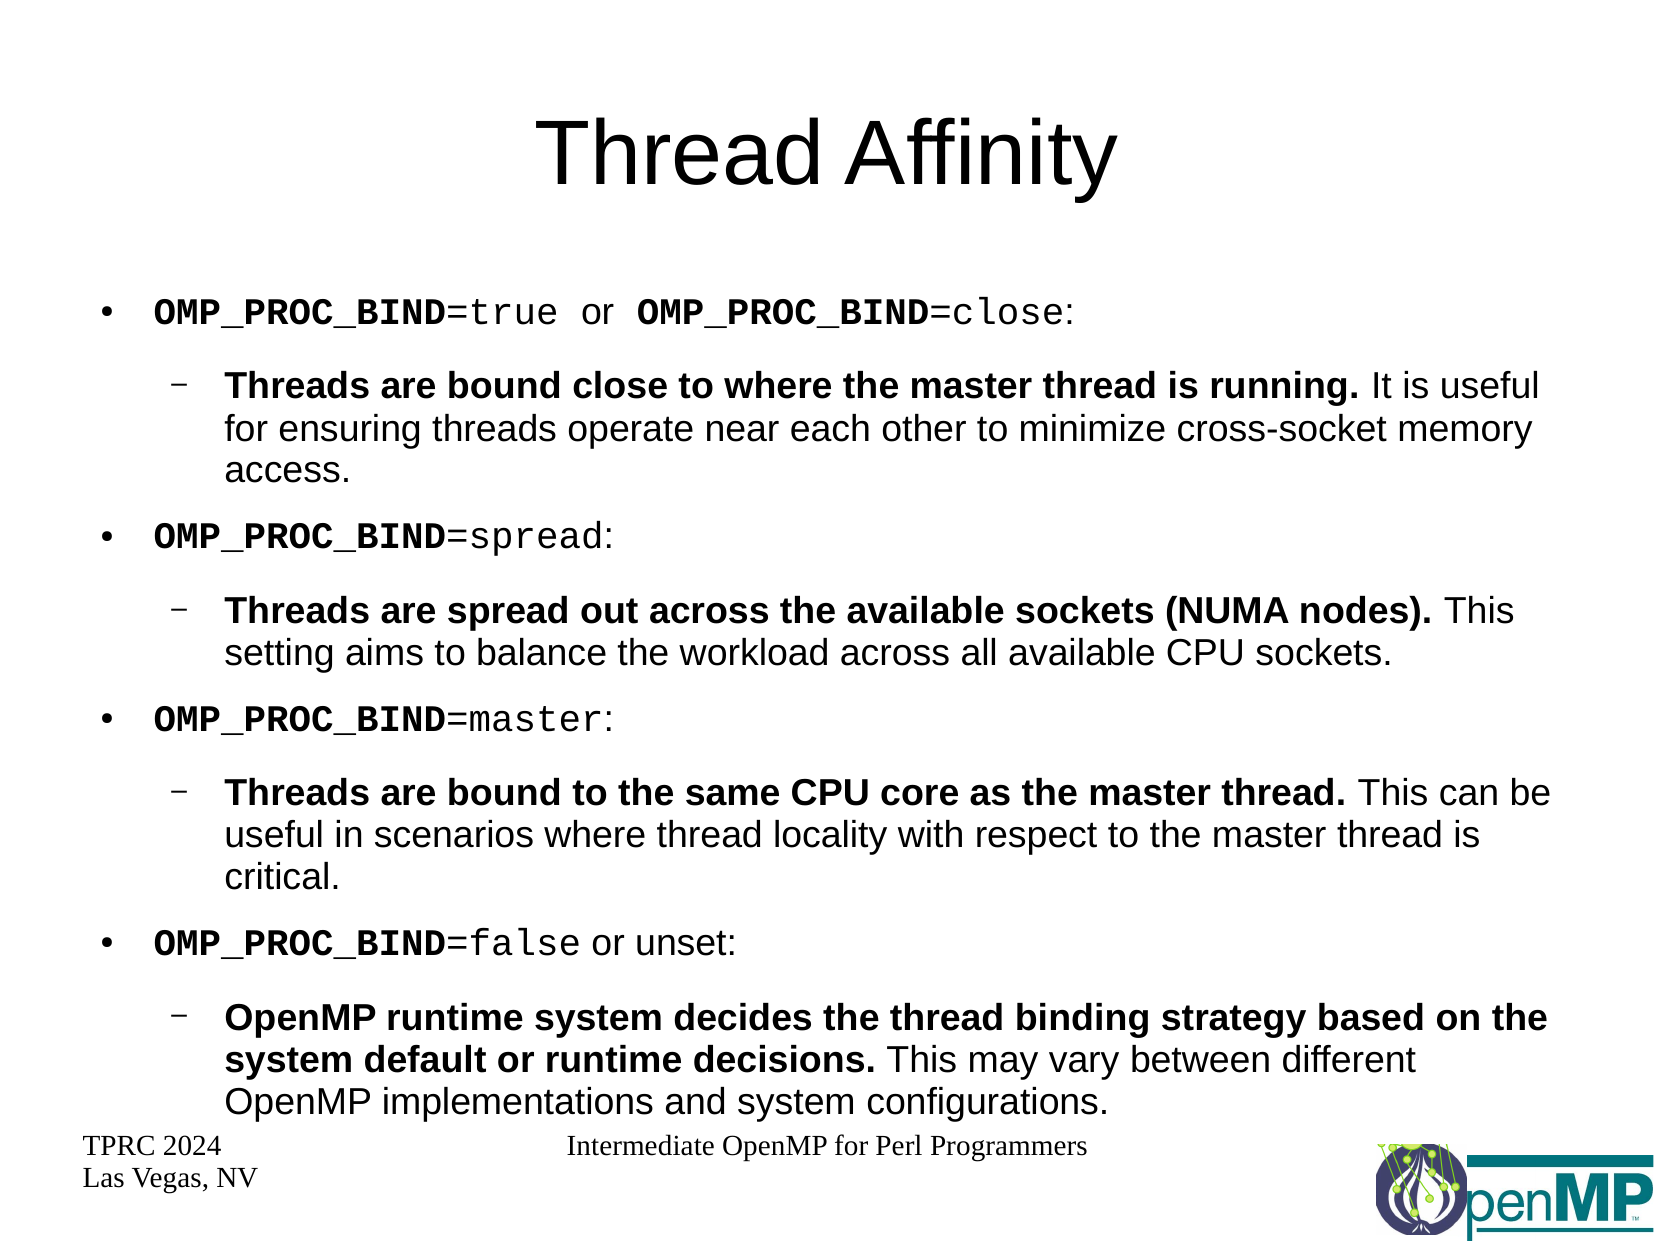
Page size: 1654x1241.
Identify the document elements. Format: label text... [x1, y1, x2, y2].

picture [1376, 1144, 1654, 1241]
title Thread Affinity [82, 49, 1571, 257]
list OMP_PROC_BIND=true or OMP_PROC_BIND=close: Threads are bound close to where the master thread is running. It is useful for ensuring threads operate near each other to minimize cross-socket memory access. OMP_PROC_BIND=spread: Threads are spread out across the available sockets (NUMA nodes). This setting aims to balance the workload across all available CPU sockets. OMP_PROC_BIND=master: Threads are bound to the same CPU core as the master thread. This can be useful in scenarios where thread locality with respect to the master thread is critical. OMP_PROC_BIND=false or unset: OpenMP runtime system decides the thread binding strategy based on the system default or runtime decisions. This may vary between different OpenMP implementations and system configurations. [82, 290, 1571, 1115]
